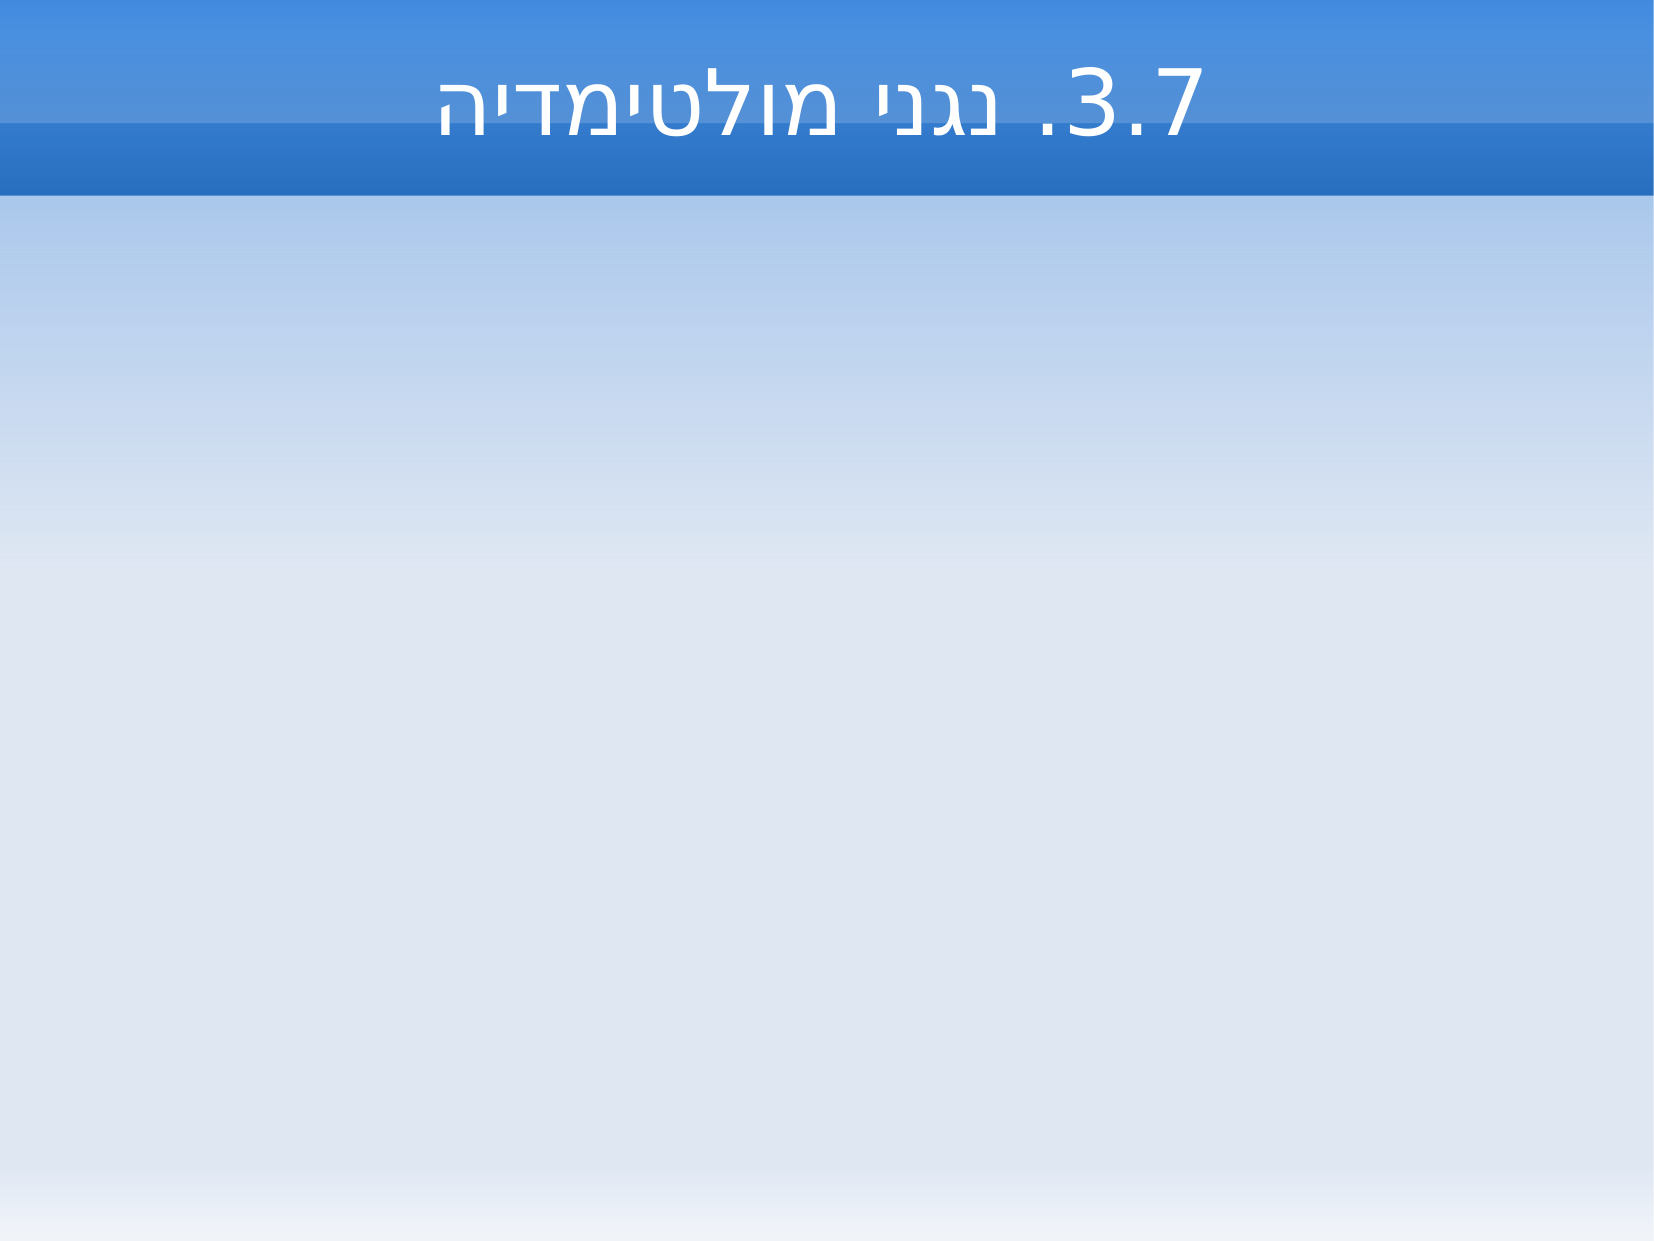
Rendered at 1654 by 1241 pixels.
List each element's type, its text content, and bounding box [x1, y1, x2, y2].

title 3.7. נגני מולטימדיה [76, 7, 1565, 200]
picture [0, 0, 1654, 1241]
